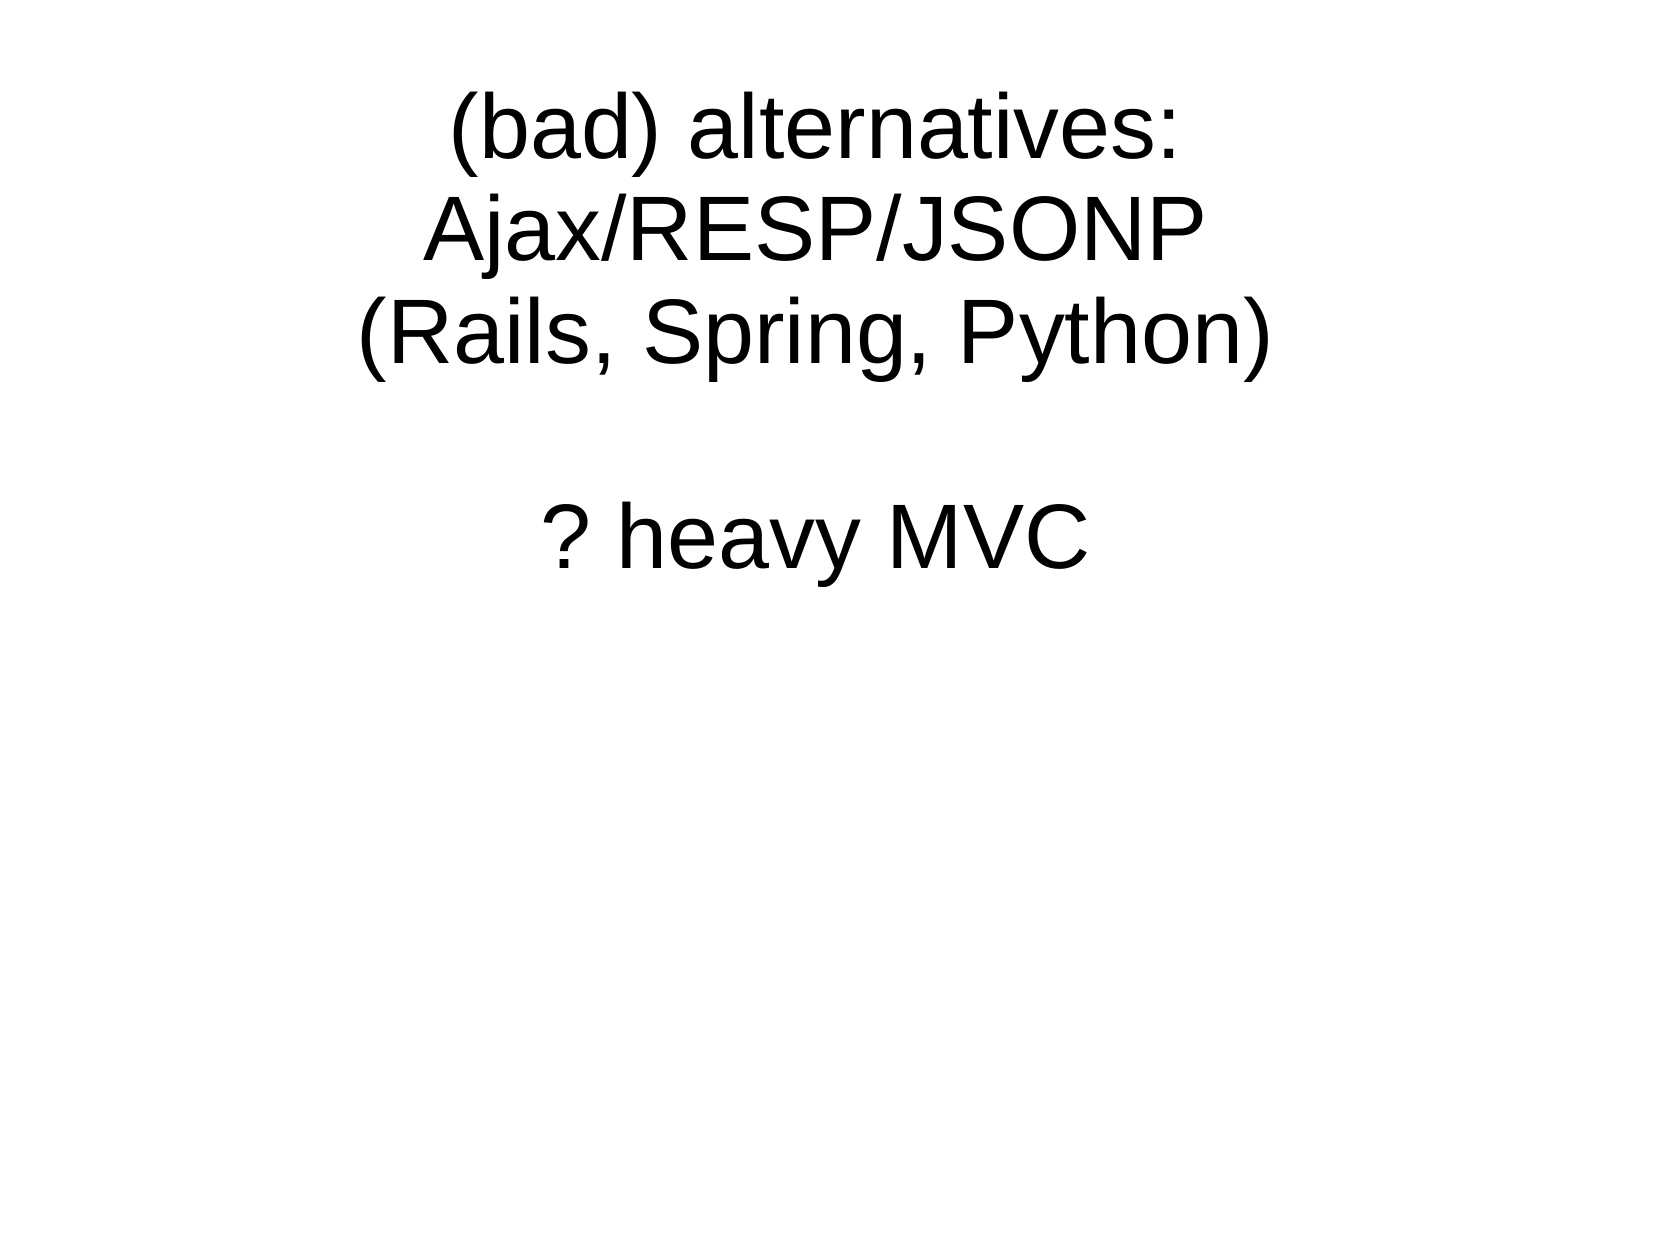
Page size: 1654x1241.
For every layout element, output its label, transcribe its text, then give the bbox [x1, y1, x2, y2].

title (bad) alternatives: Ajax/RESP/JSONP (Rails, Spring, Python) ? heavy MVC [71, 75, 1561, 588]
